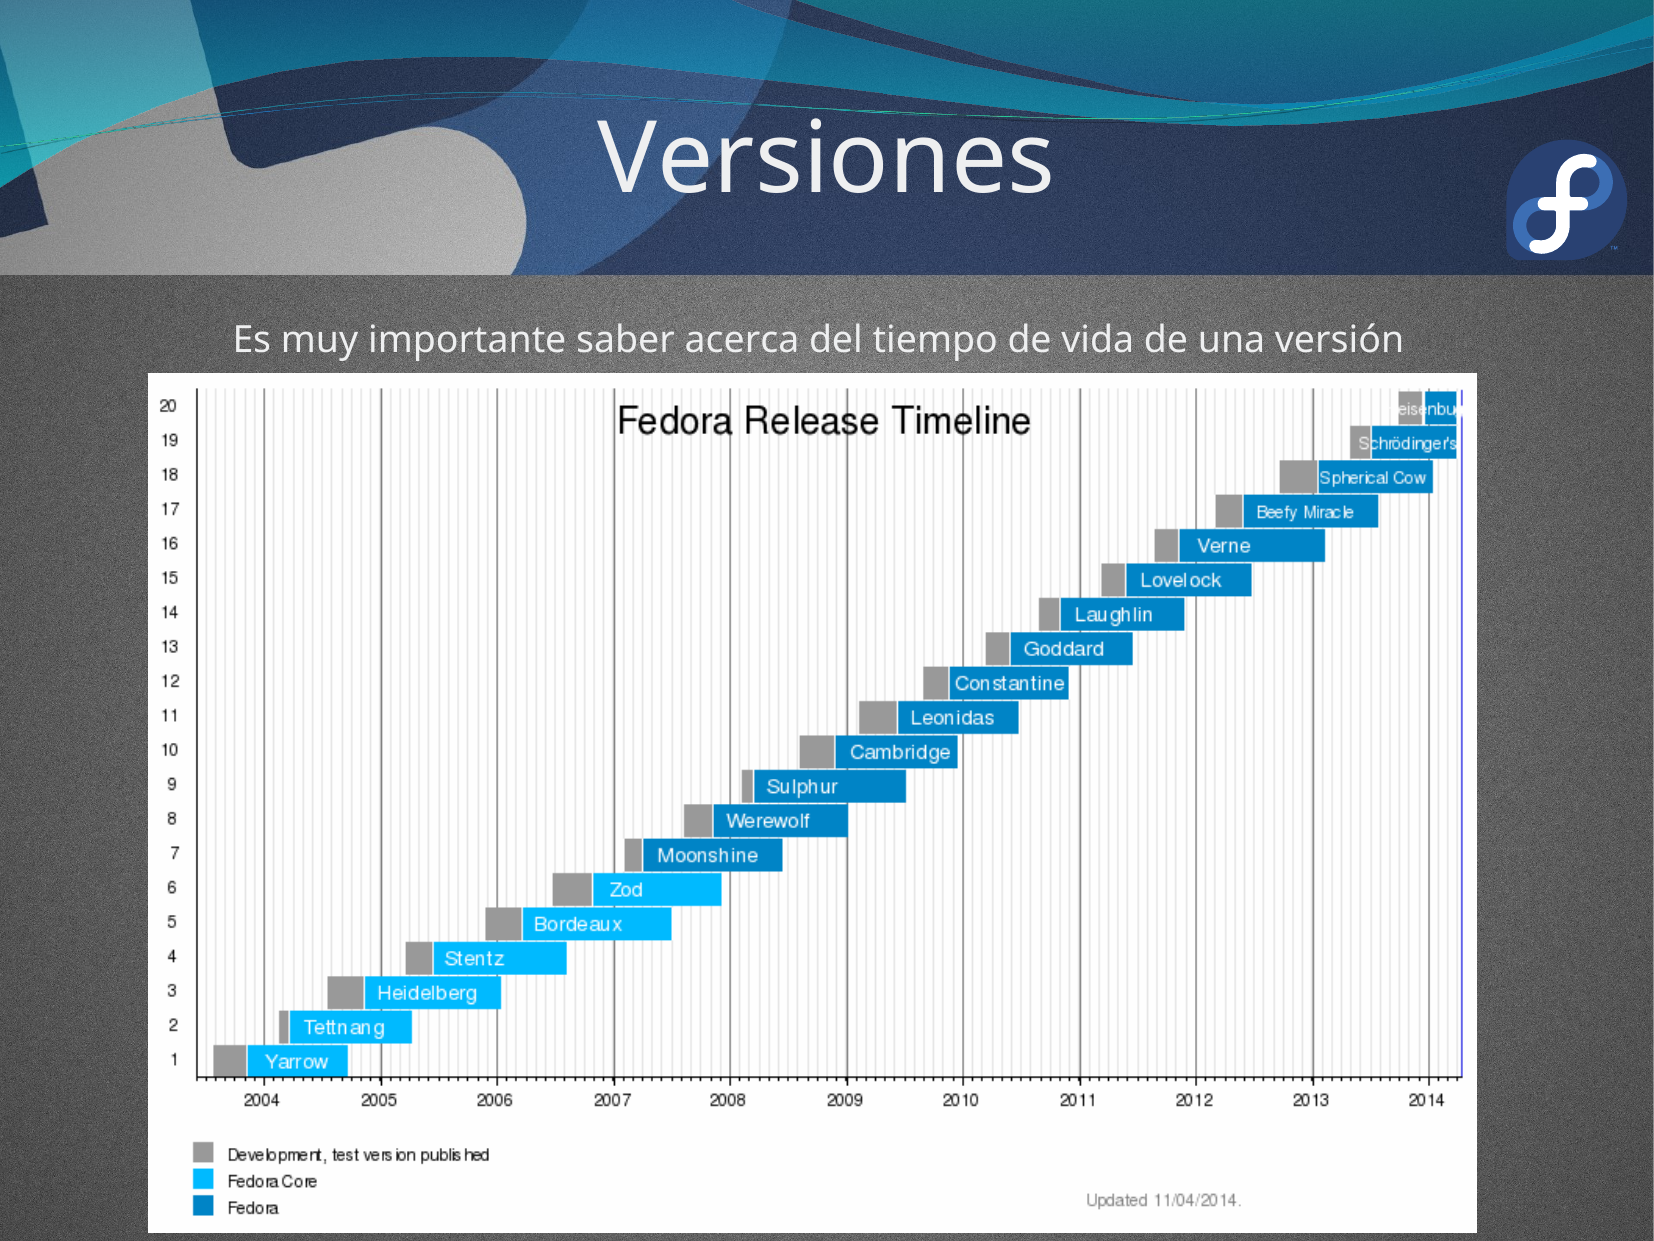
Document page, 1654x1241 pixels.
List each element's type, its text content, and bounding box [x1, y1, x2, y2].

text_box Versiones [88, 53, 1565, 260]
text_box Es muy importante saber acerca del tiempo de vida de una versión [212, 206, 1654, 916]
picture [0, 0, 1654, 1241]
picture [1506, 37, 1654, 261]
